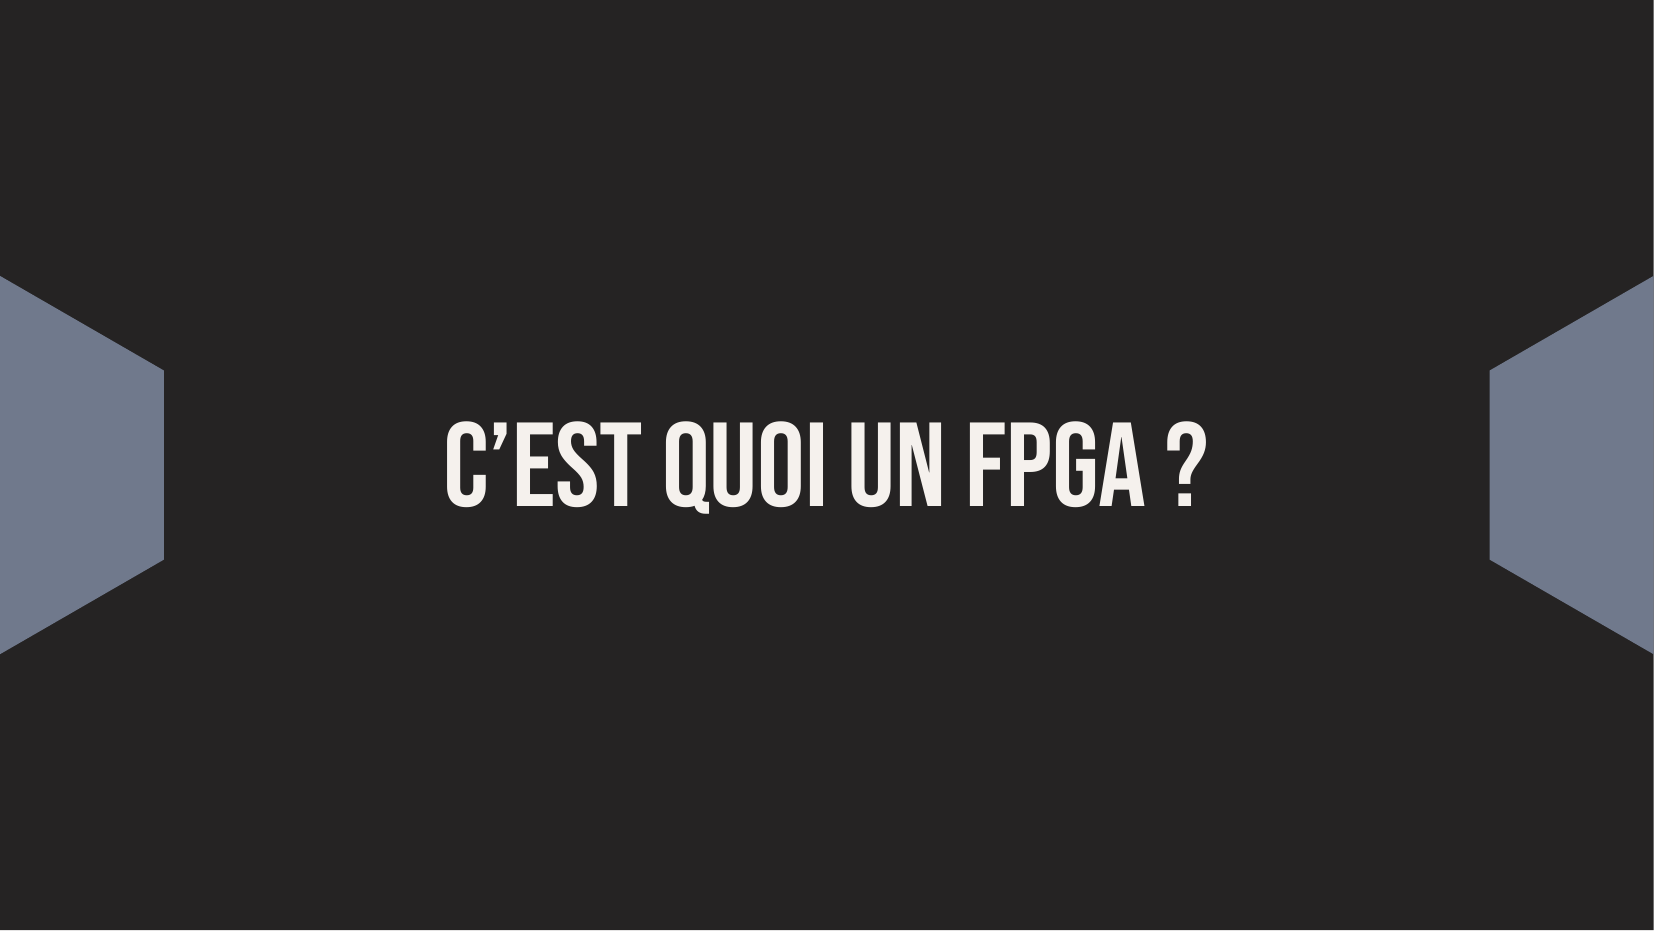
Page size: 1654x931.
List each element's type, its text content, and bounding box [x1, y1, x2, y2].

title C’est quoi un FPGA ? [174, 283, 1480, 659]
